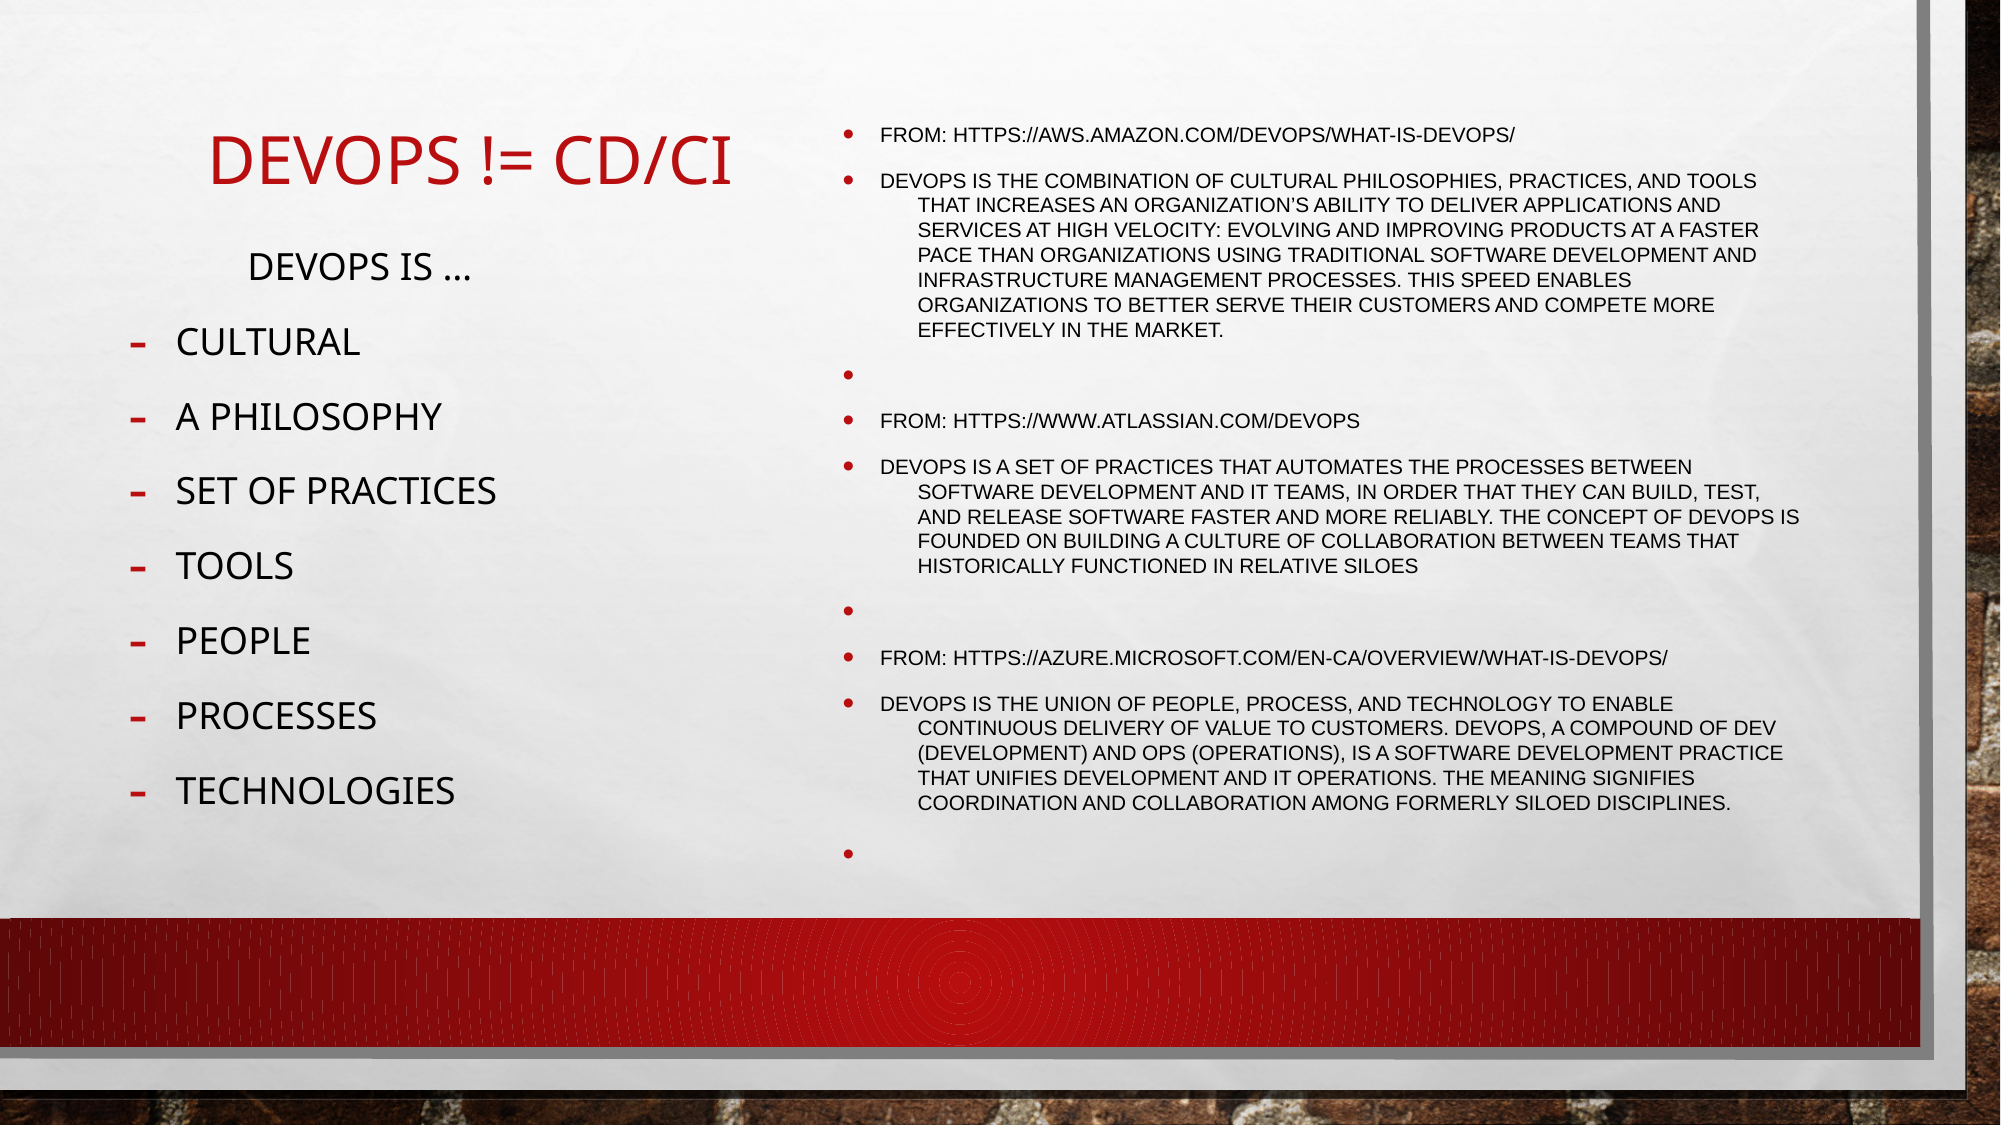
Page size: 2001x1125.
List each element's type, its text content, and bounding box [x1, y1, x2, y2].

title Devops != CD/CI [132, 112, 810, 207]
list DevOps is … Cultural A philosophy Set of practices Tools People Processes Technologies [113, 226, 791, 882]
list From: https://aws.amazon.com/devops/what-is-devops/ DevOps is the combination of cultural philosophies, practices, and tools that increases an organization’s ability to deliver applications and services at high velocity: evolving and improving products at a faster pace than organizations using traditional software development and infrastructure management processes. This speed enables organizations to better serve their customers and compete more effectively in the market. From: https://www.atlassian.com/devops DevOps is a set of practices that automates the processes between software development and IT teams, in order that they can build, test, and release software faster and more reliably. The concept of DevOps is founded on building a culture of collaboration between teams that historically functioned in relative siloes From: https://azure.microsoft.com/en-ca/overview/what-is-devops/ DevOps is the union of people, process, and technology to enable continuous delivery of value to customers. DevOps, a compound of dev (development) and ops (operations), is a software development practice that unifies development and IT operations. The meaning signifies coordination and collaboration among formerly siloed disciplines. [827, 112, 1818, 882]
